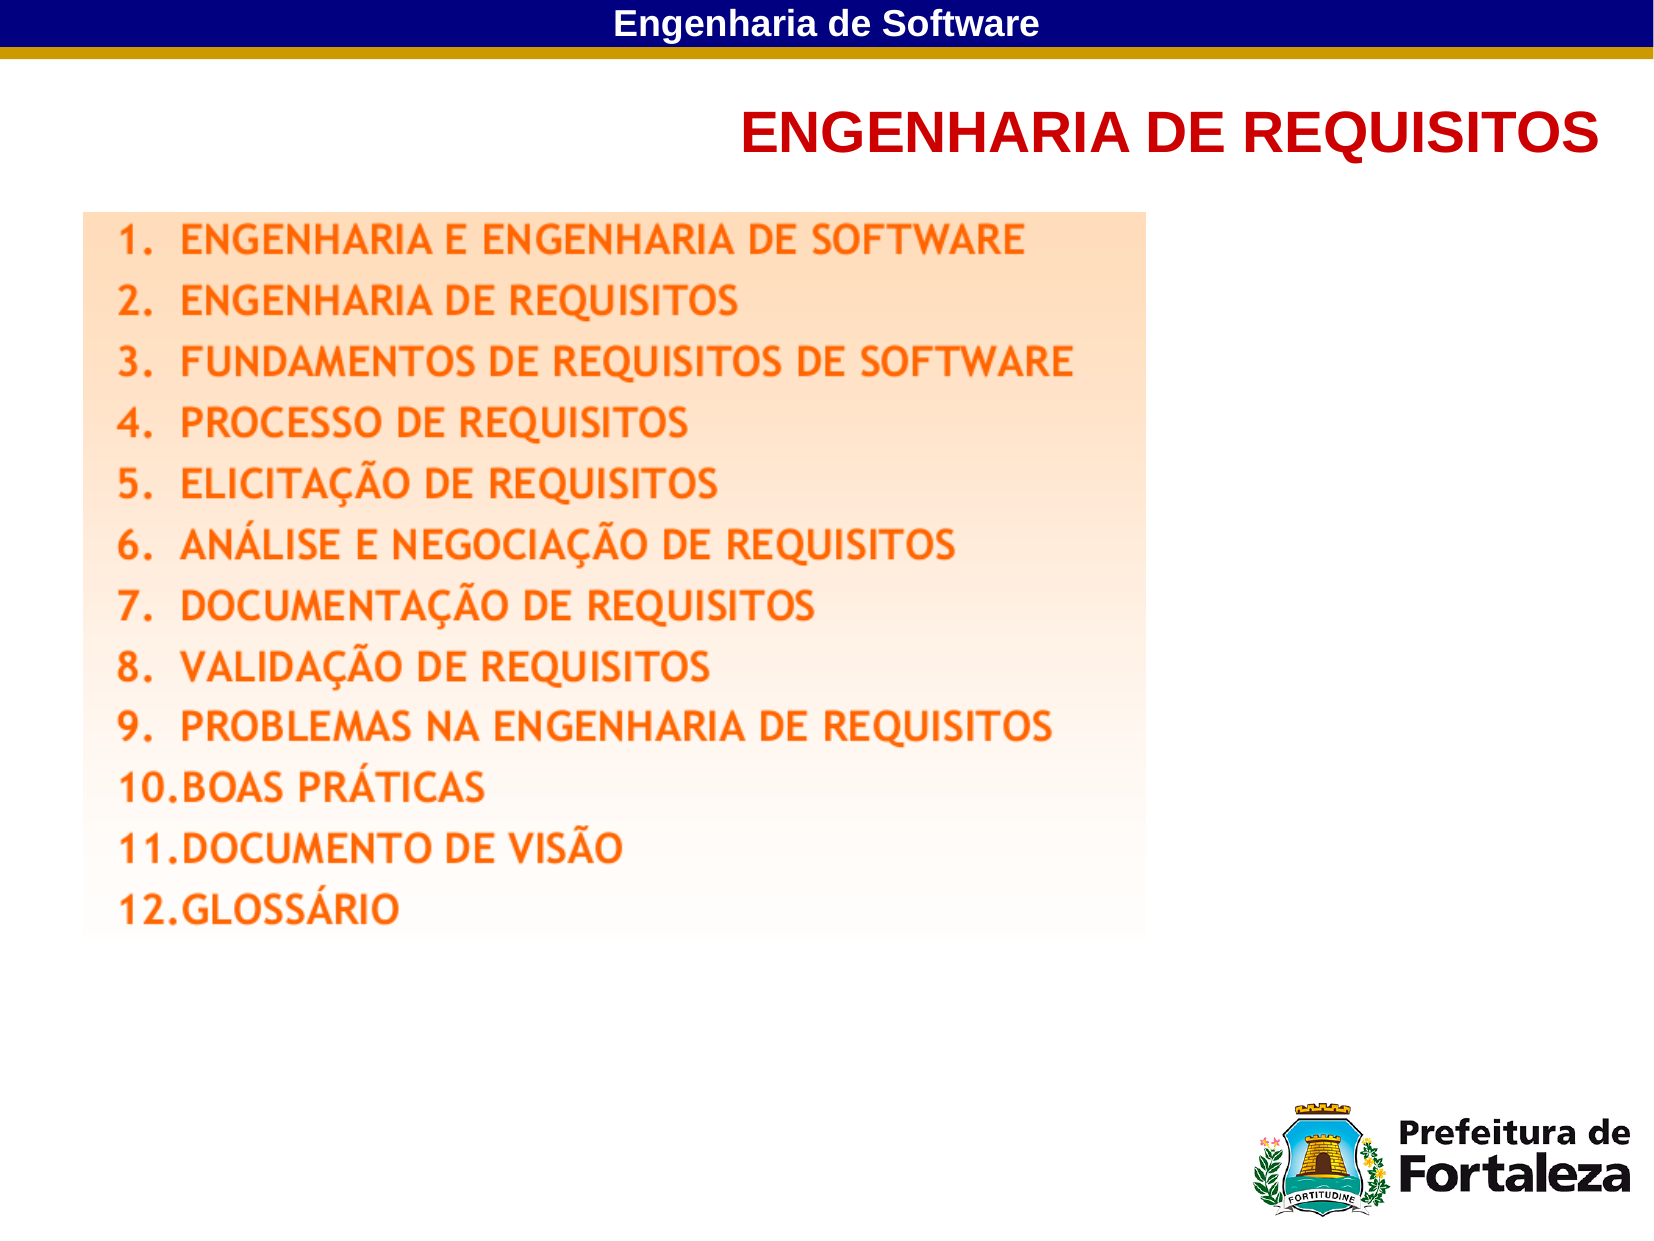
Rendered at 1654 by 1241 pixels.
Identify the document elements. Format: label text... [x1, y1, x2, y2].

text_box [0, 47, 1654, 60]
picture [83, 212, 1146, 940]
text_box Engenharia de Software [0, 0, 1654, 47]
picture [1252, 1103, 1630, 1217]
text_box ENGENHARIA DE REQUISITOS [725, 92, 1654, 173]
